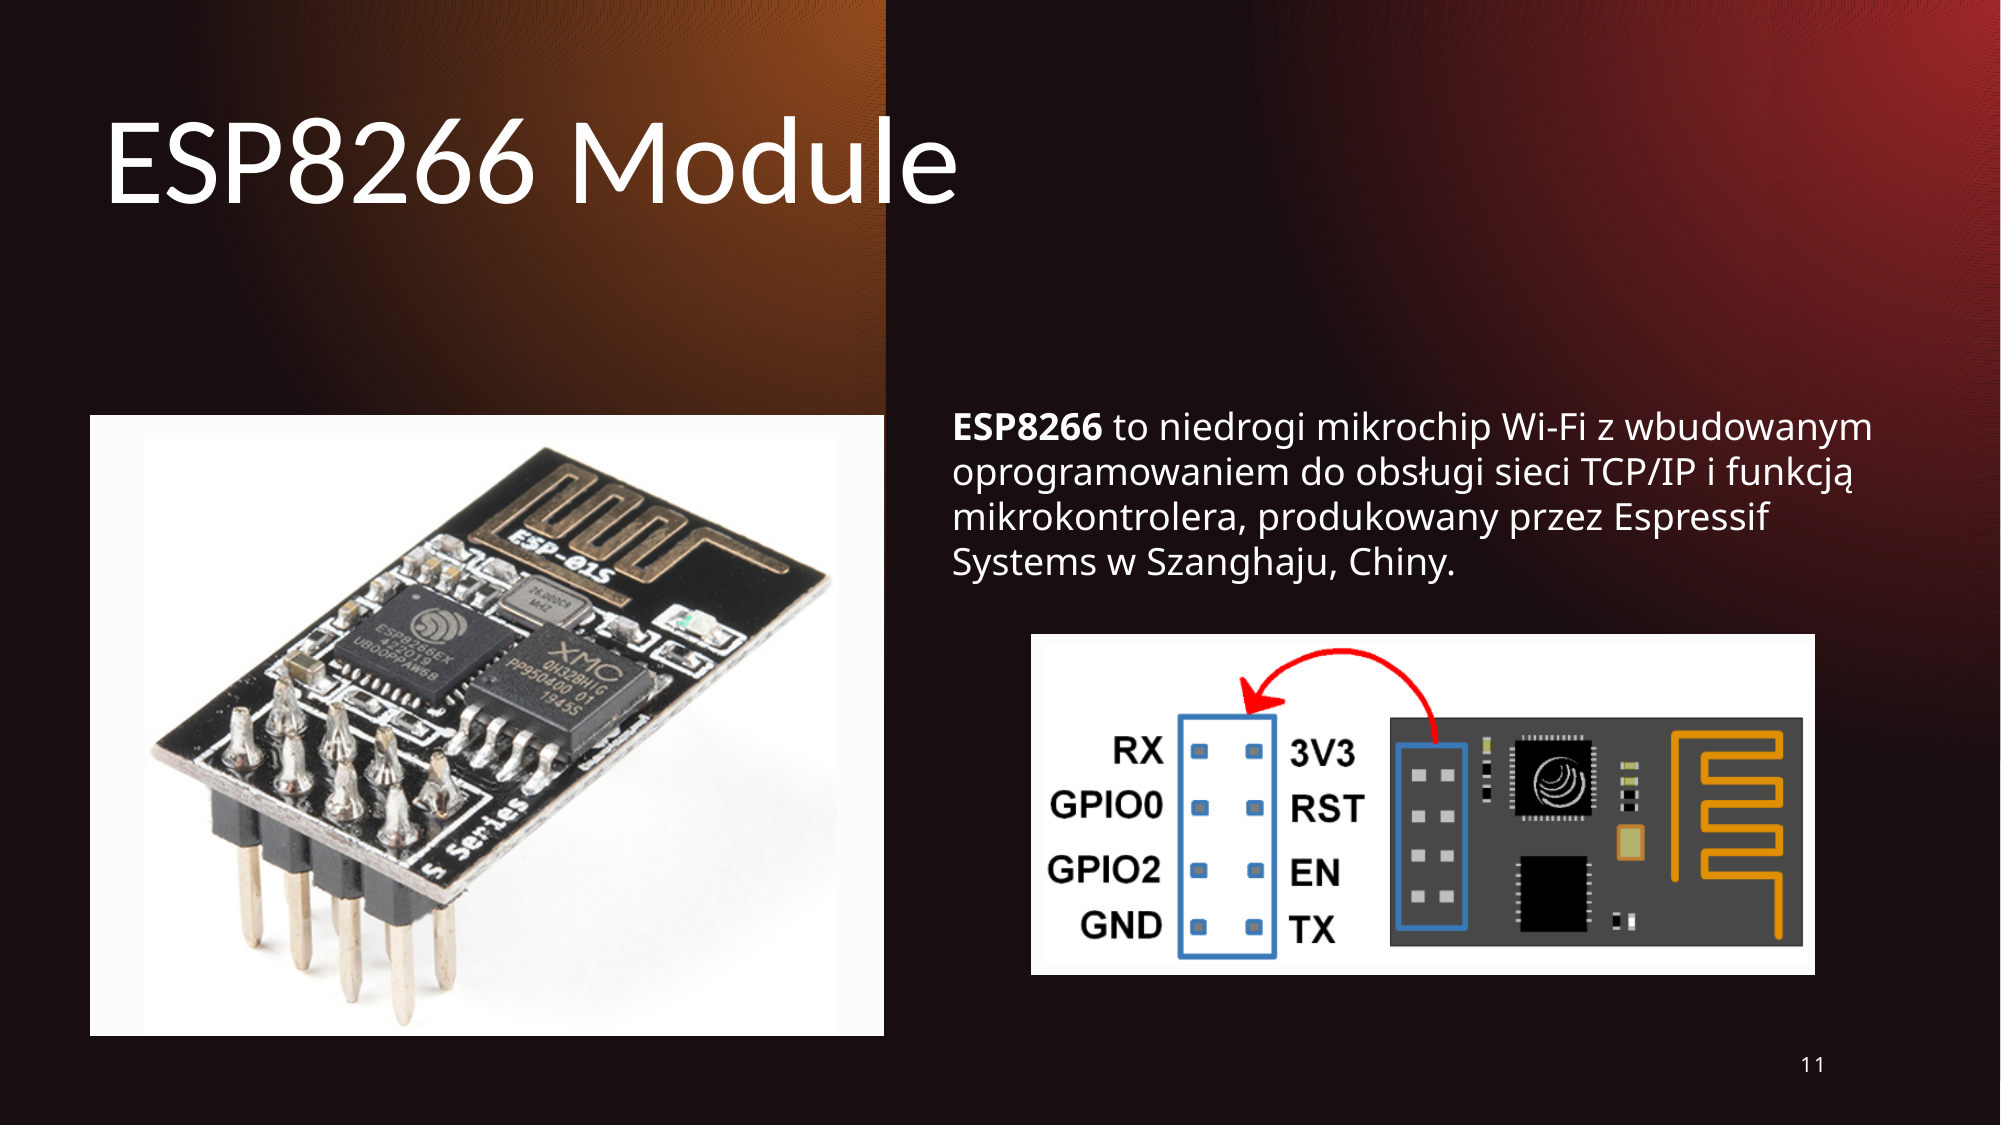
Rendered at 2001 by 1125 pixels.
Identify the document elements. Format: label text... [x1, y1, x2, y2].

text_box [1785, 1035, 1910, 1096]
picture [90, 415, 884, 1036]
picture [1031, 635, 1815, 975]
title ESP8266 Module [88, 88, 1910, 234]
text_box ESP8266 to niedrogi mikrochip Wi-Fi z wbudowanym oprogramowaniem do obsługi sieci TCP/IP i funkcją mikrokontrolera, produkowany przez Espressif Systems w Szanghaju, Chiny. [936, 395, 1910, 593]
